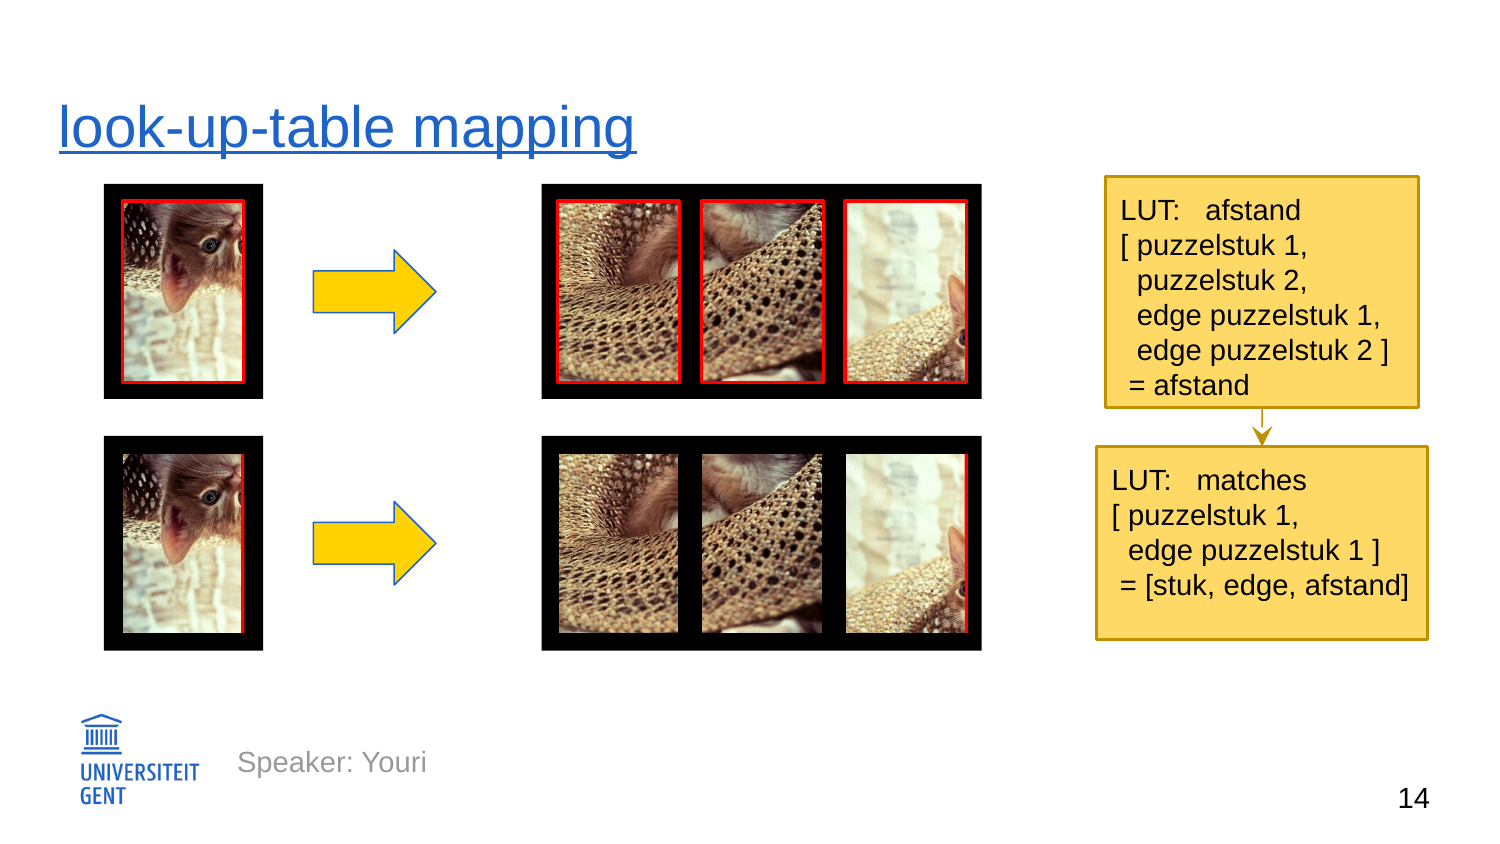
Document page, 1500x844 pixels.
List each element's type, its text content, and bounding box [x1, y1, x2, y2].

picture [559, 454, 678, 633]
text_box Speaker: Youri [222, 728, 609, 799]
text_box [103, 183, 264, 399]
picture [123, 454, 241, 633]
text_box [313, 501, 437, 586]
text_box LUT: afstand [ puzzelstuk 1, puzzelstuk 2, edge puzzelstuk 1, edge puzzelstuk 2 ] = afstand [1105, 176, 1419, 408]
picture [123, 202, 243, 382]
text_box LUT: matches [ puzzelstuk 1, edge puzzelstuk 1 ] = [stuk, edge, afstand] [1096, 446, 1428, 640]
picture [41, 683, 242, 844]
text_box [103, 435, 264, 651]
text_box [541, 183, 982, 399]
picture [846, 454, 964, 633]
title look-up-table mapping [51, 72, 1449, 167]
slide_number <number> [1389, 764, 1480, 830]
picture [702, 454, 822, 633]
picture [559, 202, 678, 382]
picture [846, 202, 966, 382]
text_box [541, 435, 982, 651]
text_box [313, 249, 437, 334]
picture [702, 202, 822, 382]
